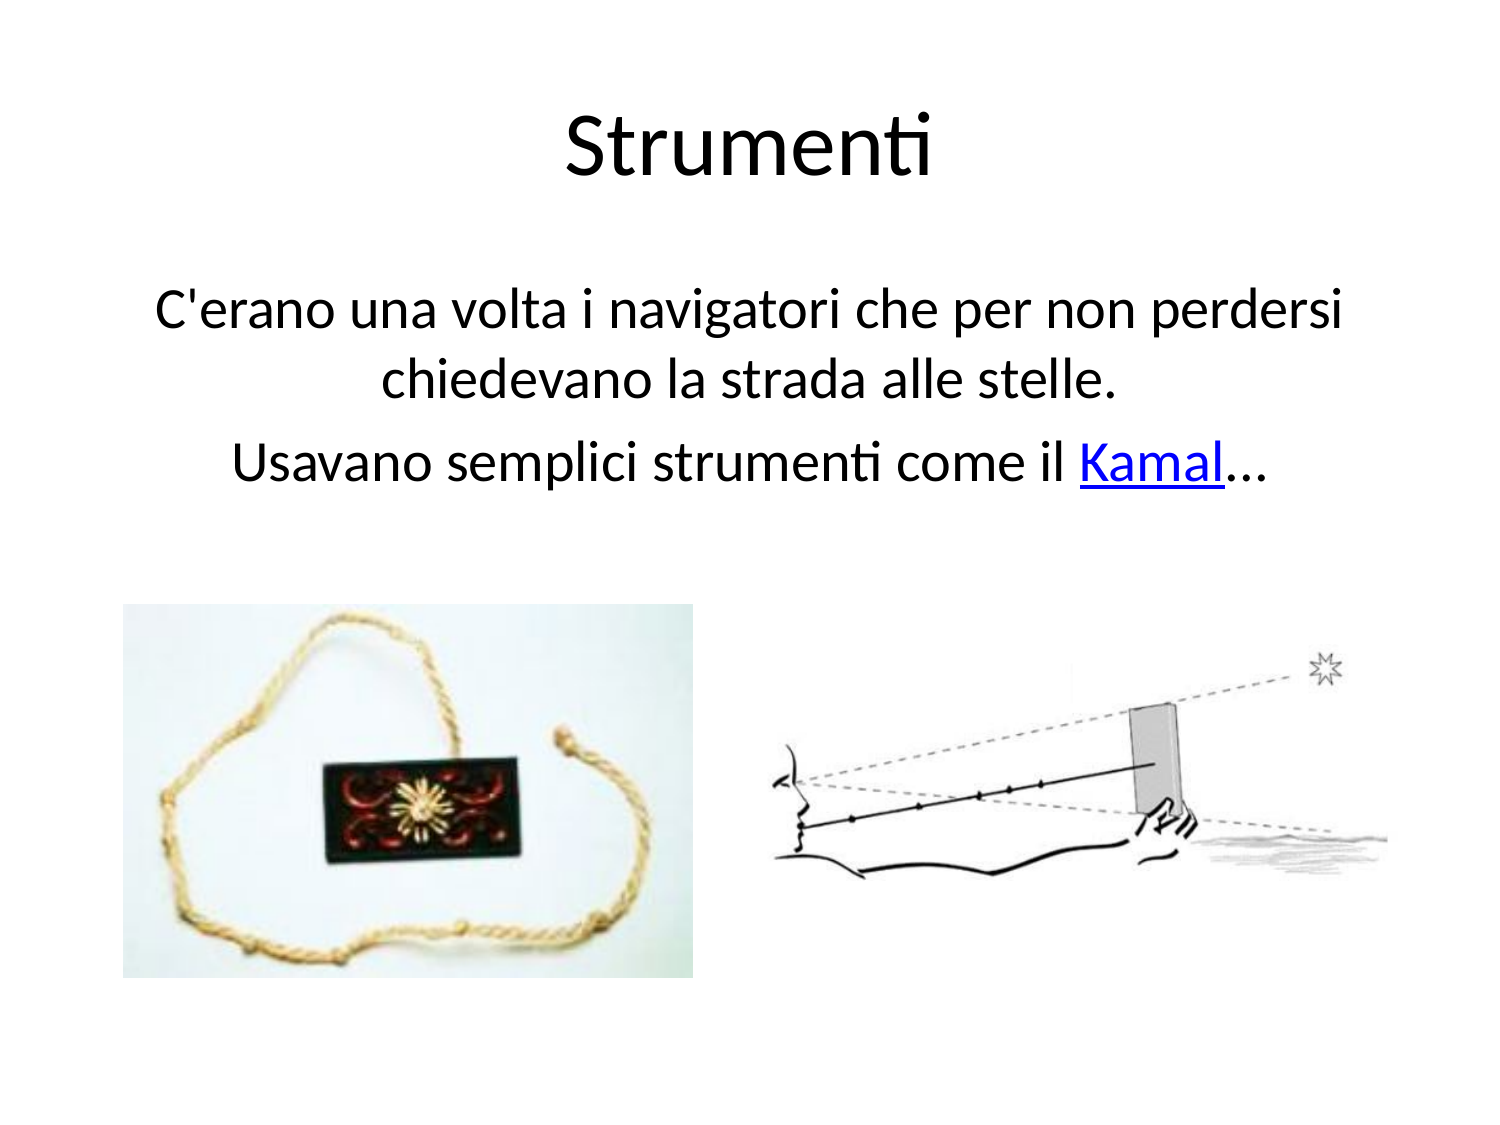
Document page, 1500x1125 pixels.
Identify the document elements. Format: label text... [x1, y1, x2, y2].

title Strumenti [75, 45, 1425, 233]
list C'erano una volta i navigatori che per non perdersi chiedevano la strada alle stelle. Usavano semplici strumenti come il Kamal... [75, 262, 1425, 1005]
picture [738, 644, 1416, 939]
